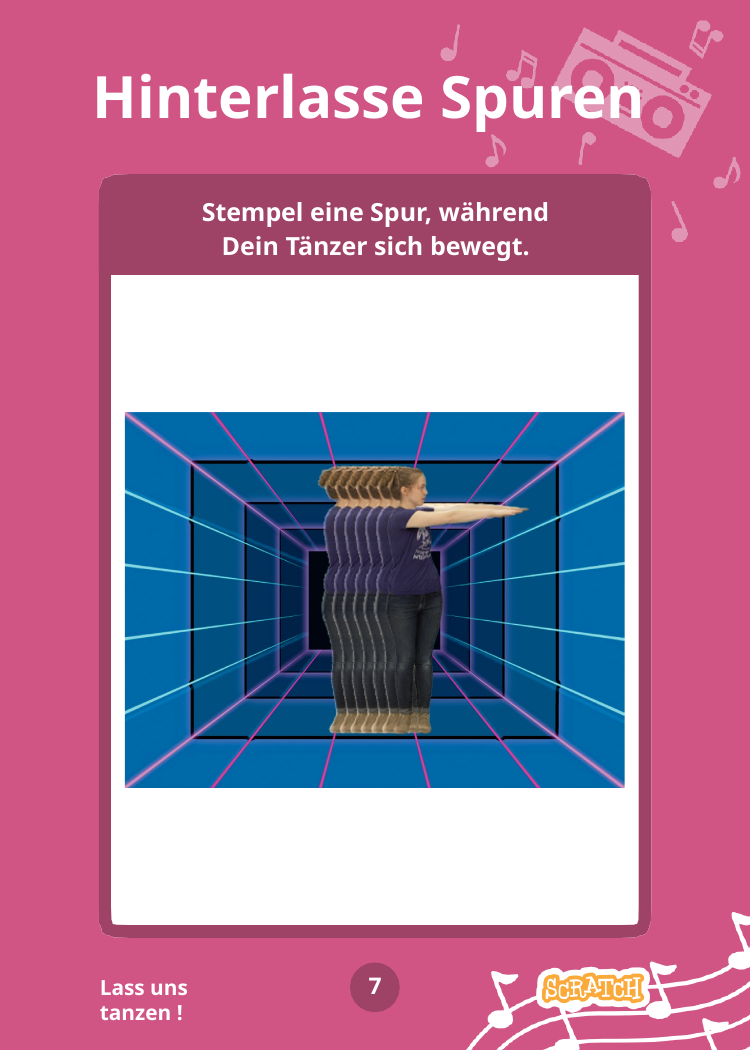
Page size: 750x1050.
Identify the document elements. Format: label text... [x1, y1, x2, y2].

text_box Stempel eine Spur, während Dein Tänzer sich bewegt. [181, 191, 569, 222]
text_box Hinterlasse Spuren [0, 43, 691, 236]
text_box [0, 0, 750, 1050]
text_box Lass uns tanzen ! [97, 974, 272, 1000]
text_box 7 [366, 971, 384, 1000]
text_box [112, 188, 638, 262]
